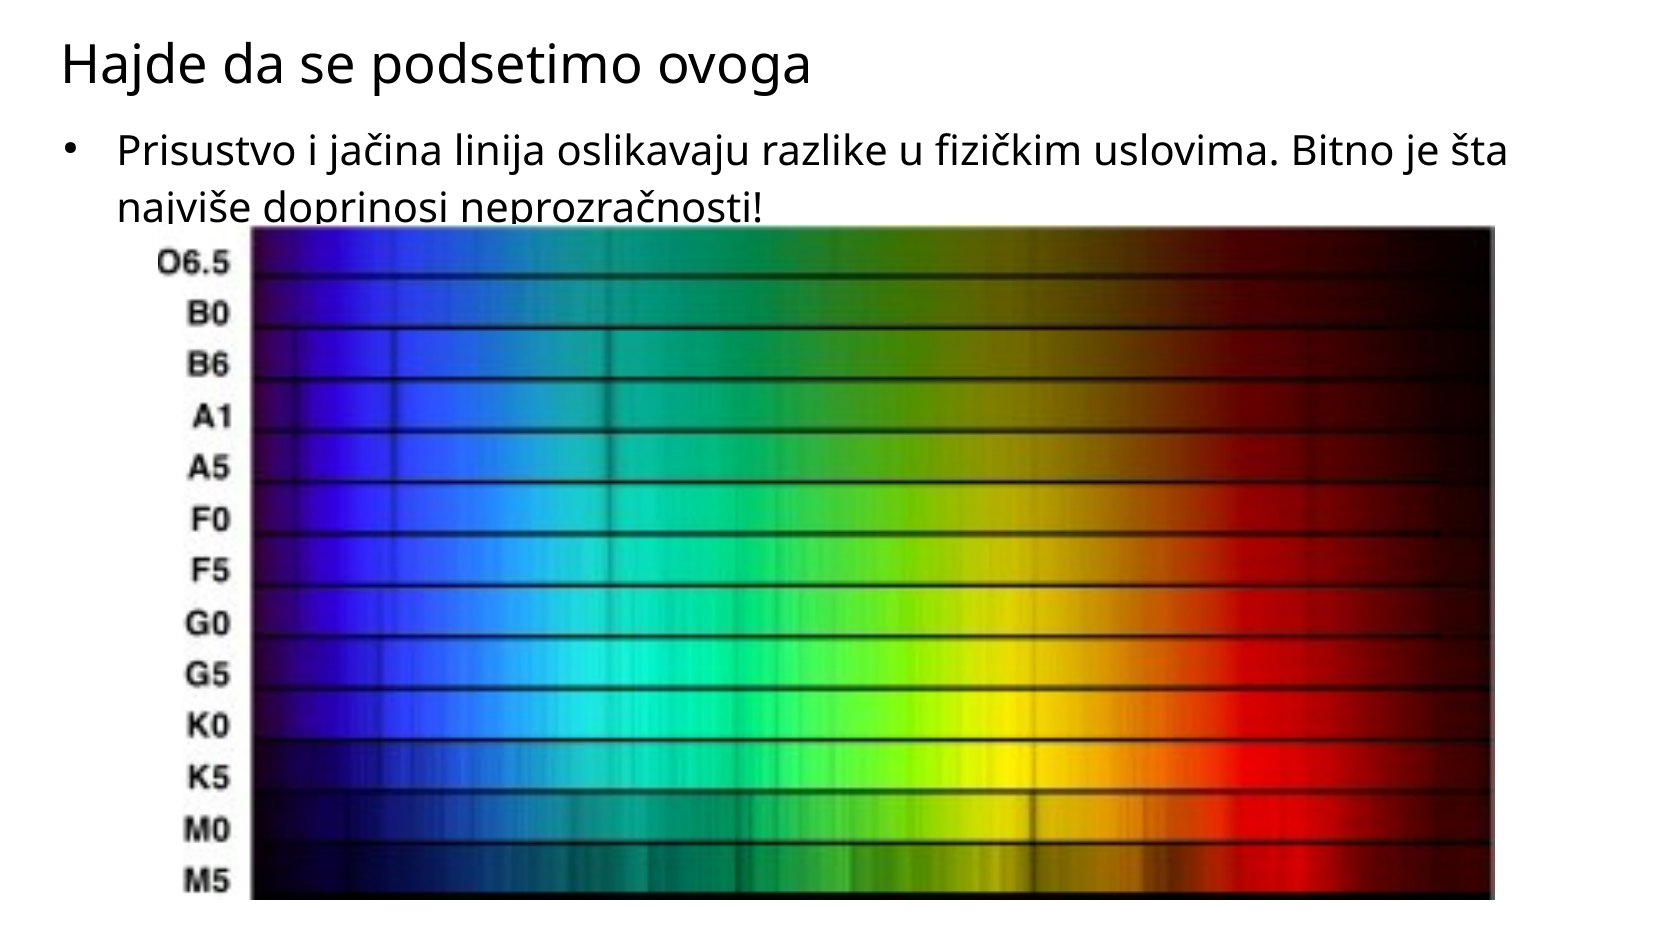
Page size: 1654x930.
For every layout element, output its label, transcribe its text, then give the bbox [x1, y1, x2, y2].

title Hajde da se podsetimo ovoga [59, 13, 1648, 113]
list Prisustvo i jačina linija oslikavaju razlike u fizičkim uslovima. Bitno je šta najviše doprinosi neprozračnosti! [45, 120, 1635, 850]
picture [158, 224, 1495, 901]
